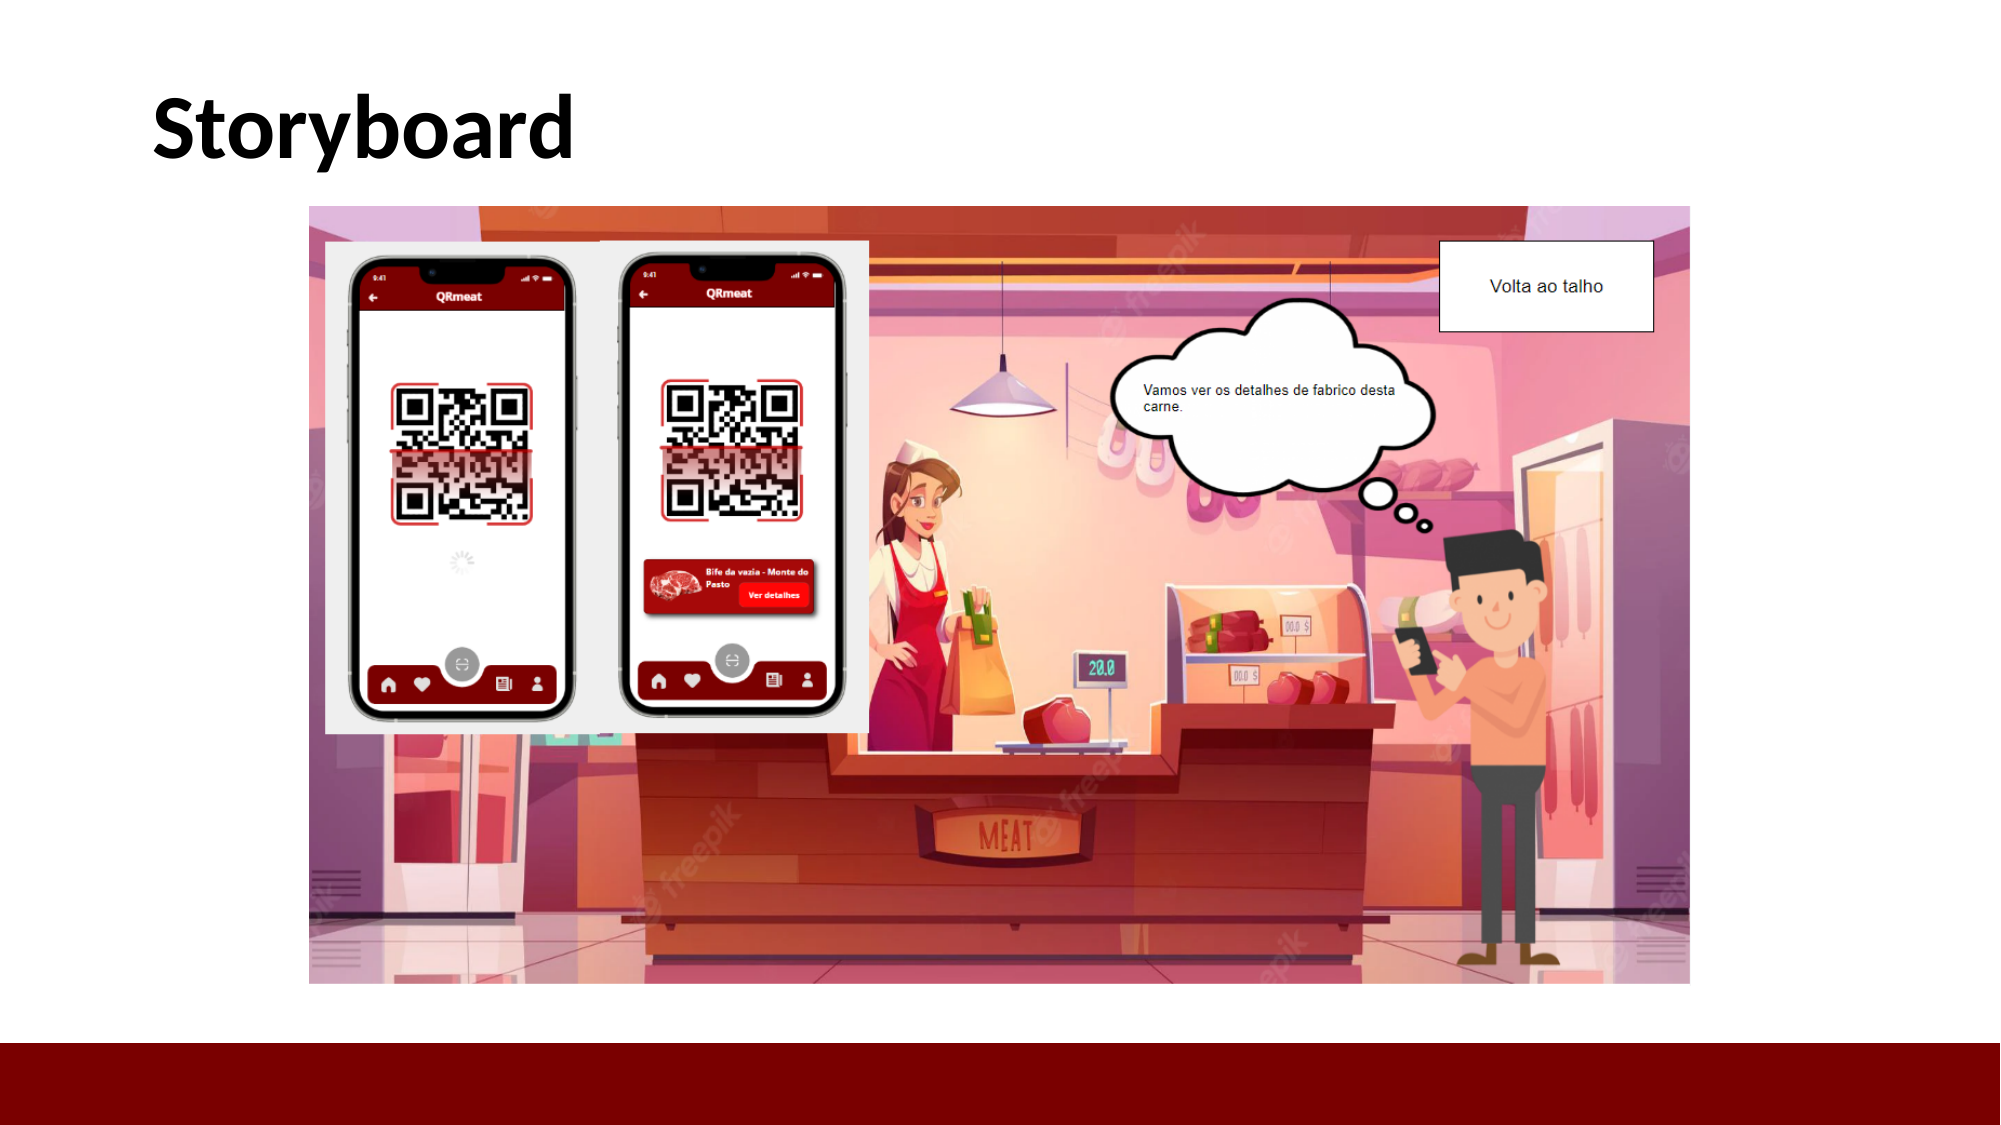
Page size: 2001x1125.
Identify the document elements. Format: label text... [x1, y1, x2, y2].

title Storyboard [137, 20, 1863, 238]
picture [309, 206, 1691, 986]
text_box [0, 1043, 2000, 1125]
